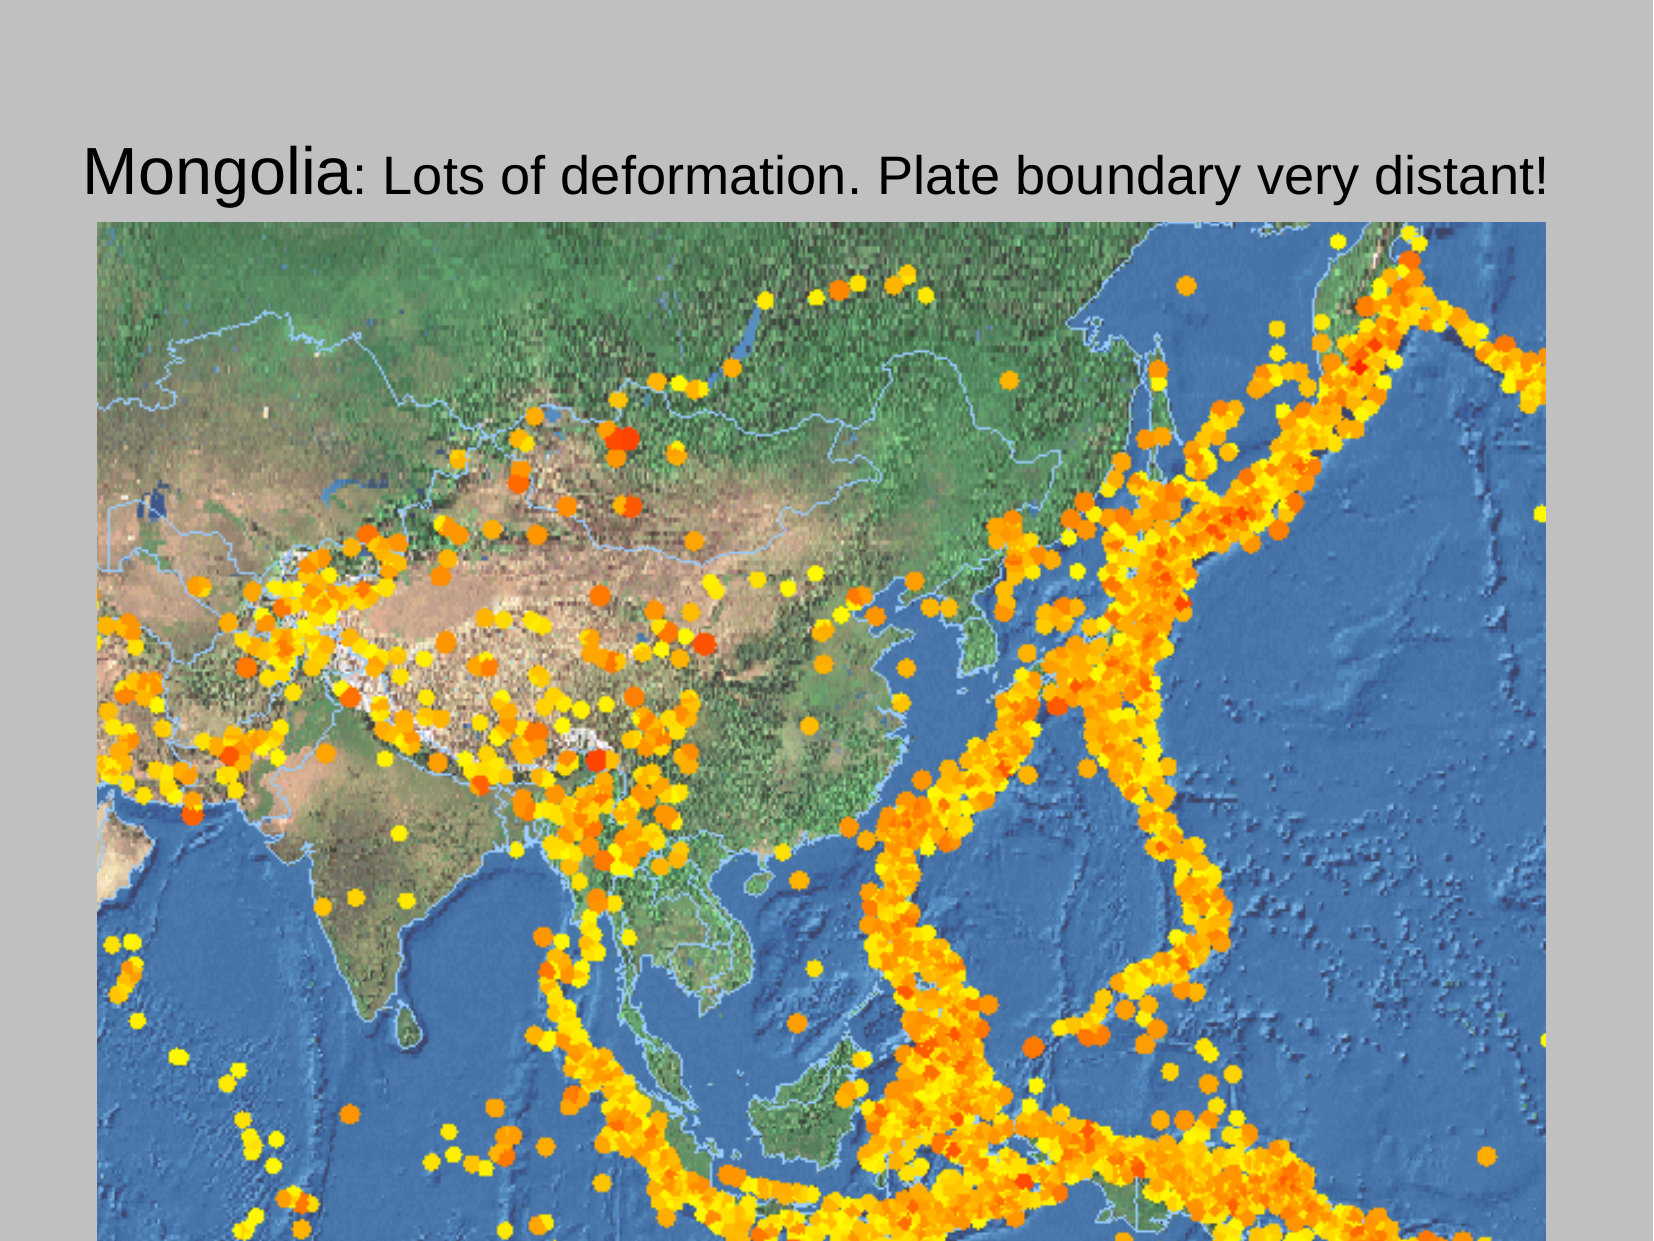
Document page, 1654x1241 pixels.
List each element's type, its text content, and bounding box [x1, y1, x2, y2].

title Mongolia: Lots of deformation. Plate boundary very distant! [82, 49, 1571, 257]
picture [97, 222, 1546, 1241]
